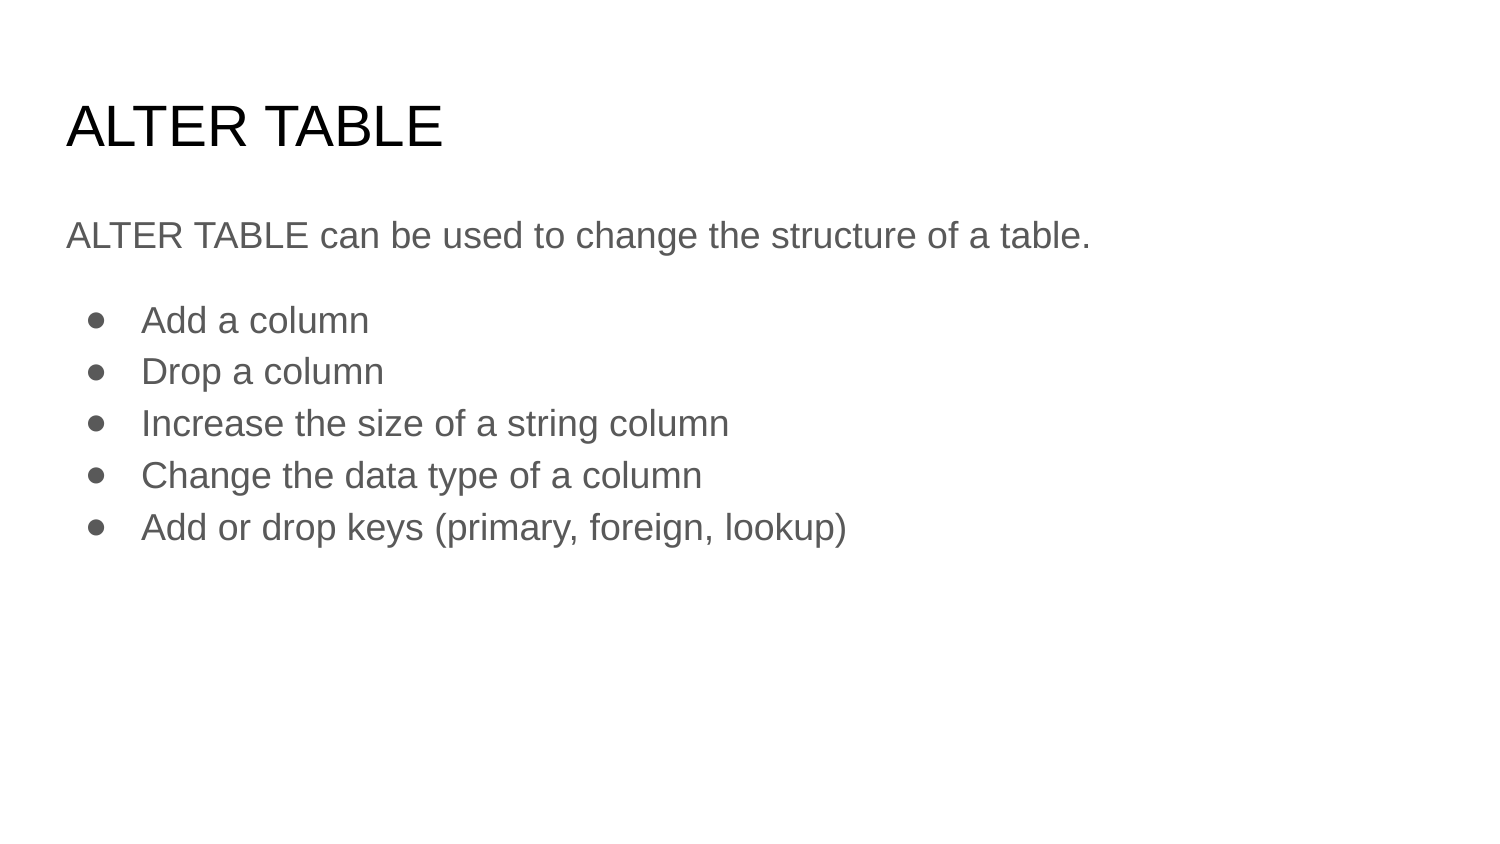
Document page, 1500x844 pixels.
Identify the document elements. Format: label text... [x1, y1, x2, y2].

list ALTER TABLE can be used to change the structure of a table. Add a column Drop a column Increase the size of a string column Change the data type of a column Add or drop keys (primary, foreign, lookup) [51, 189, 1449, 750]
title ALTER TABLE [51, 72, 1449, 167]
